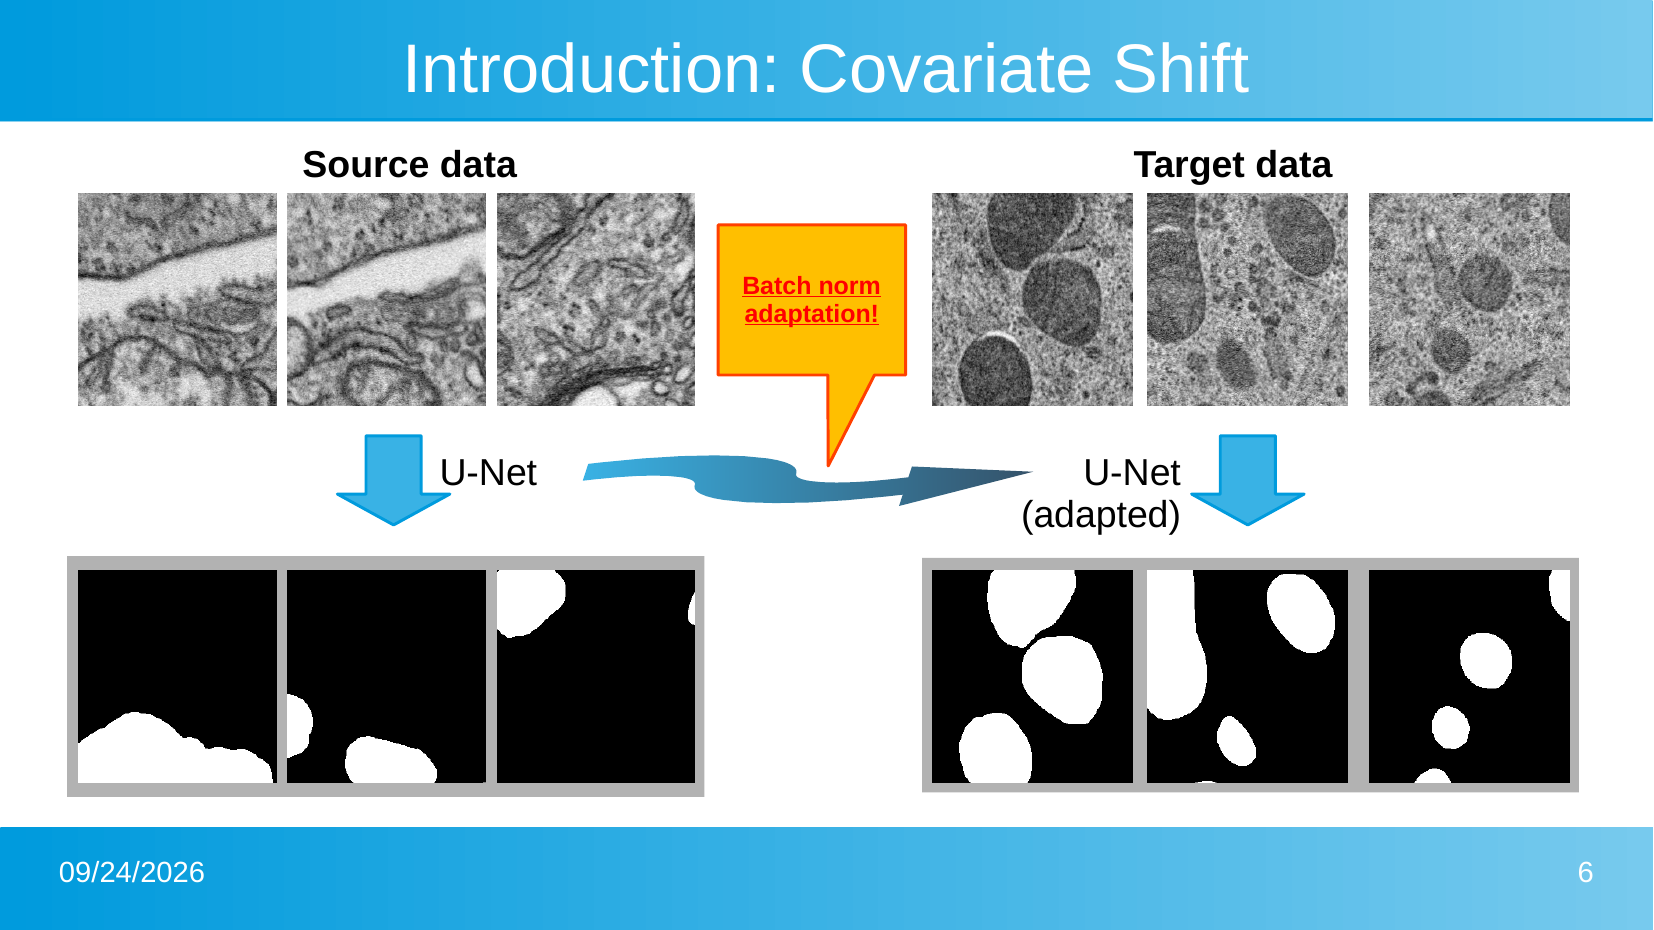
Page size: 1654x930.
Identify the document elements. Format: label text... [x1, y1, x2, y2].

picture [497, 570, 695, 783]
picture [1147, 194, 1348, 406]
picture [497, 193, 695, 406]
title Introduction: Covariate Shift [58, 29, 1594, 108]
text_box Source data [287, 136, 532, 194]
text_box [582, 455, 1034, 506]
picture [932, 570, 1133, 783]
text_box Batch norm adaptation! [718, 224, 906, 466]
text_box U-Net (adapted) [1006, 444, 1220, 557]
picture [1369, 570, 1570, 783]
picture [78, 570, 277, 783]
picture [287, 570, 486, 783]
picture [1147, 570, 1348, 783]
text_box U-Net [424, 444, 553, 502]
text_box [337, 435, 436, 525]
picture [1369, 193, 1570, 406]
text_box Target data [1118, 136, 1382, 194]
picture [78, 193, 277, 406]
picture [932, 193, 1133, 406]
text_box [1220, 435, 1305, 525]
picture [287, 194, 486, 406]
text_box [922, 557, 1579, 793]
text_box [67, 556, 705, 797]
